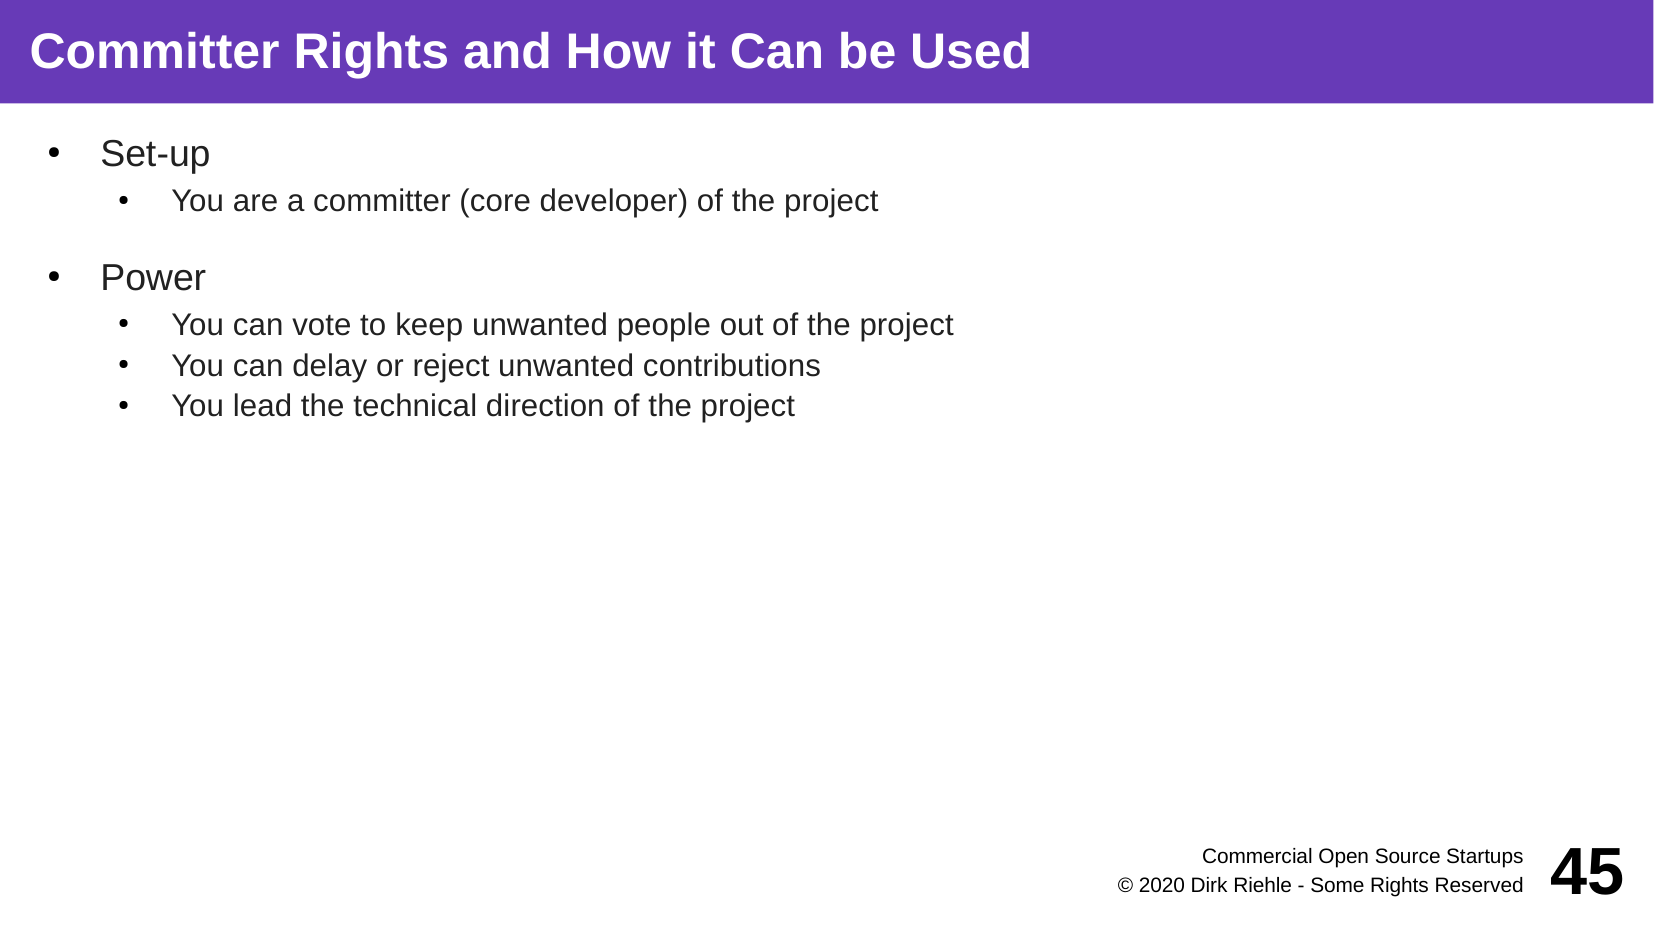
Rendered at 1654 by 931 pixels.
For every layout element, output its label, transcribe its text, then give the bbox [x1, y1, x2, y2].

list Set-up You are a committer (core developer) of the project Power You can vote to keep unwanted people out of the project You can delay or reject unwanted contributions You lead the technical direction of the project [29, 132, 1625, 813]
title Committer Rights and How it Can be Used [0, 0, 1654, 104]
